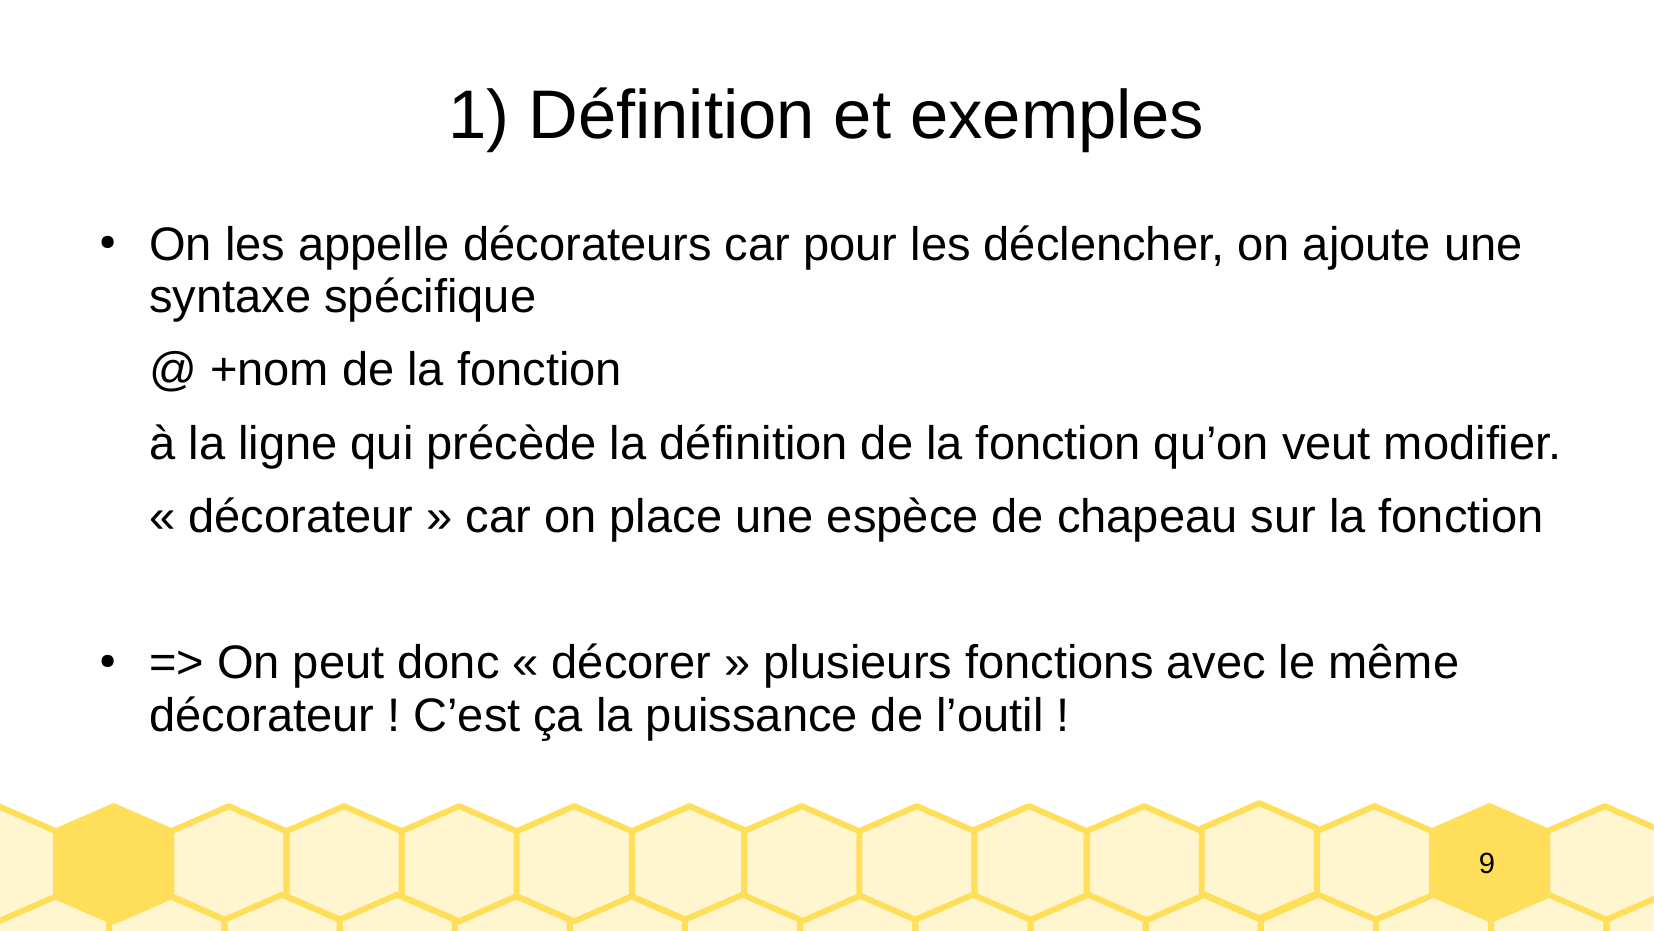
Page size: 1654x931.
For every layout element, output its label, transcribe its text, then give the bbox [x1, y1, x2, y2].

list On les appelle décorateurs car pour les déclencher, on ajoute une syntaxe spécifique @ +nom de la fonction à la ligne qui précède la définition de la fonction qu’on veut modifier. « décorateur » car on place une espèce de chapeau sur la fonction => On peut donc « décorer » plusieurs fonctions avec le même décorateur ! C’est ça la puissance de l’outil ! [82, 217, 1571, 758]
title 1) Définition et exemples [82, 37, 1571, 193]
